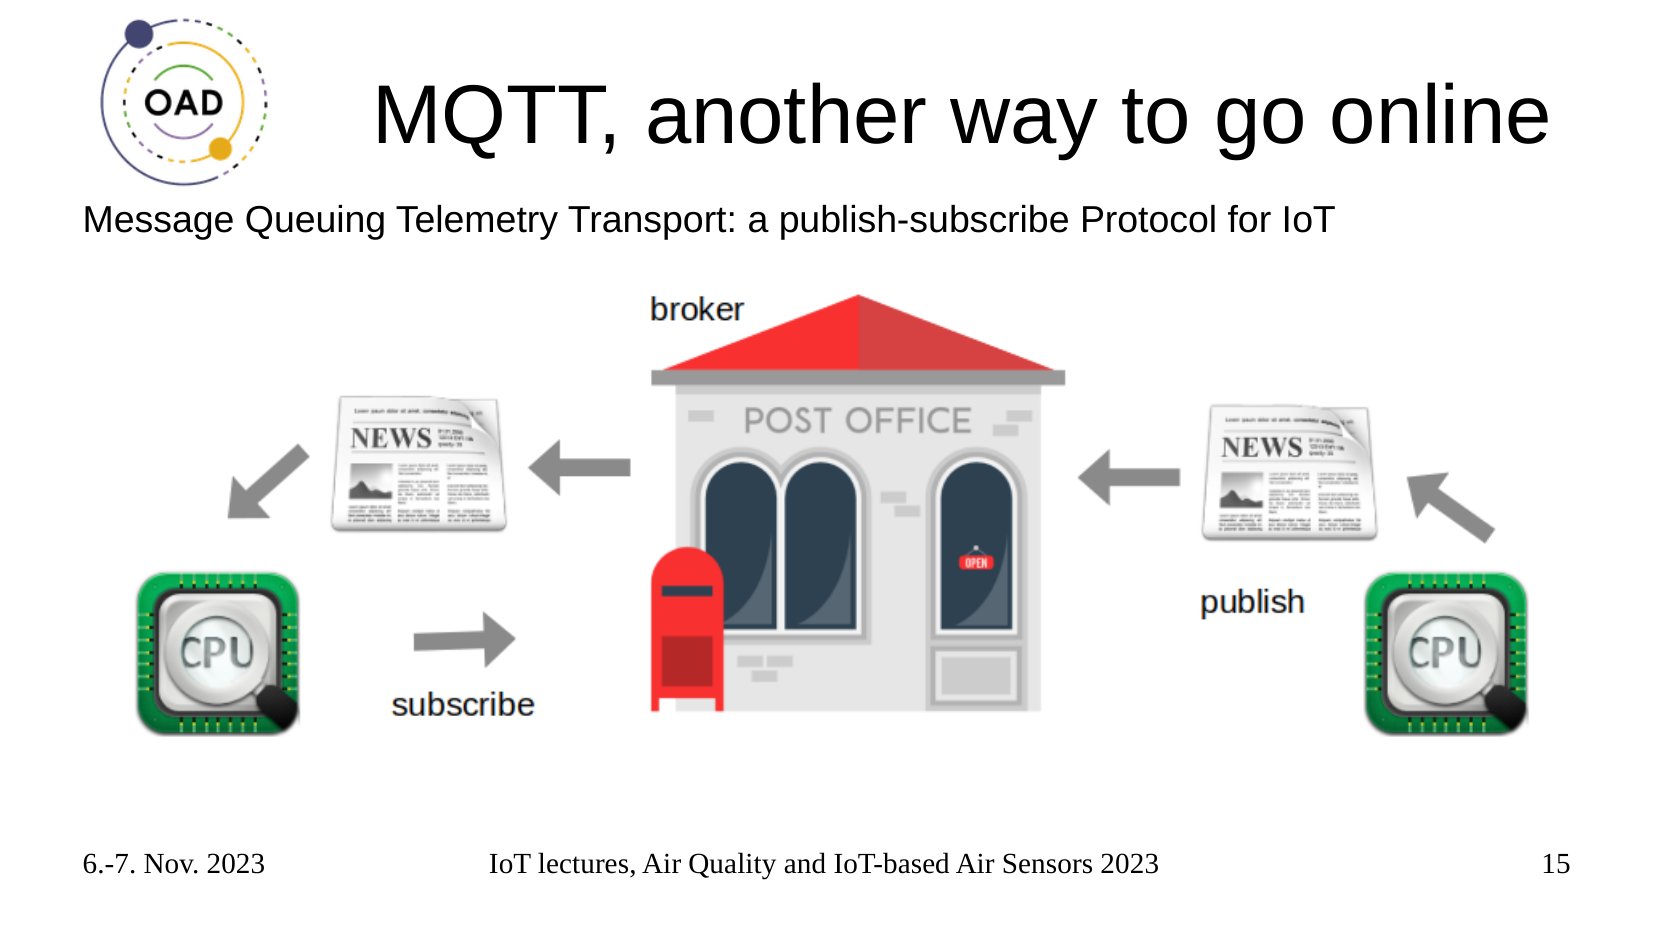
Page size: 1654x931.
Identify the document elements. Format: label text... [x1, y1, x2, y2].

picture [95, 266, 1558, 798]
list Message Queuing Telemetry Transport: a publish-subscribe Protocol for IoT [82, 198, 1571, 739]
picture [59, 4, 303, 207]
title MQTT, another way to go online [354, 37, 1571, 193]
